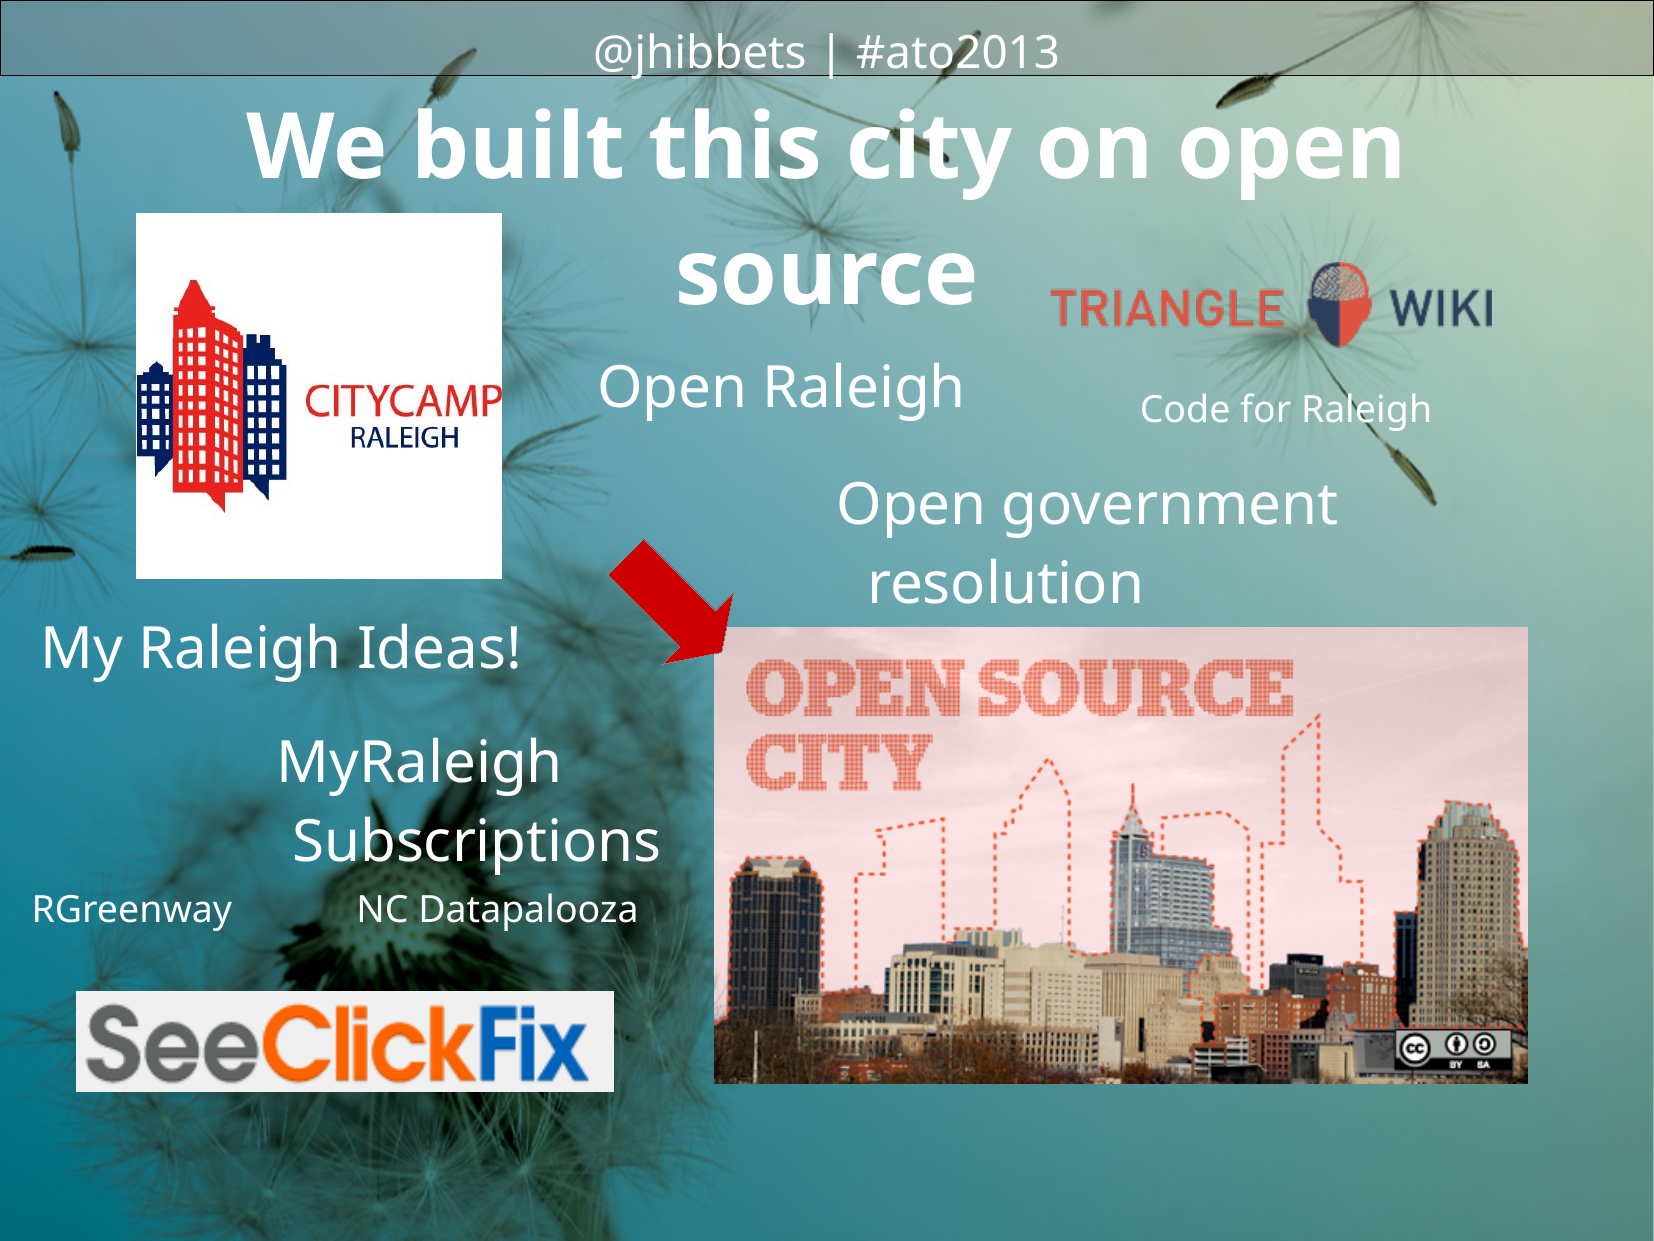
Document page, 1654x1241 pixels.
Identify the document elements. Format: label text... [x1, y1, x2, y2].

text_box [608, 538, 734, 665]
text_box MyRaleigh Subscriptions [262, 712, 689, 858]
text_box Code for Raleigh [1125, 375, 1453, 432]
picture [0, 76, 1654, 1241]
text_box My Raleigh Ideas! [26, 599, 538, 680]
text_box RGreenway [16, 875, 251, 932]
title We built this city on open source [82, 102, 1571, 310]
text_box Open government resolution [821, 455, 1356, 601]
text_box Open Raleigh [582, 337, 984, 418]
text_box NC Datapalooza [341, 875, 655, 932]
